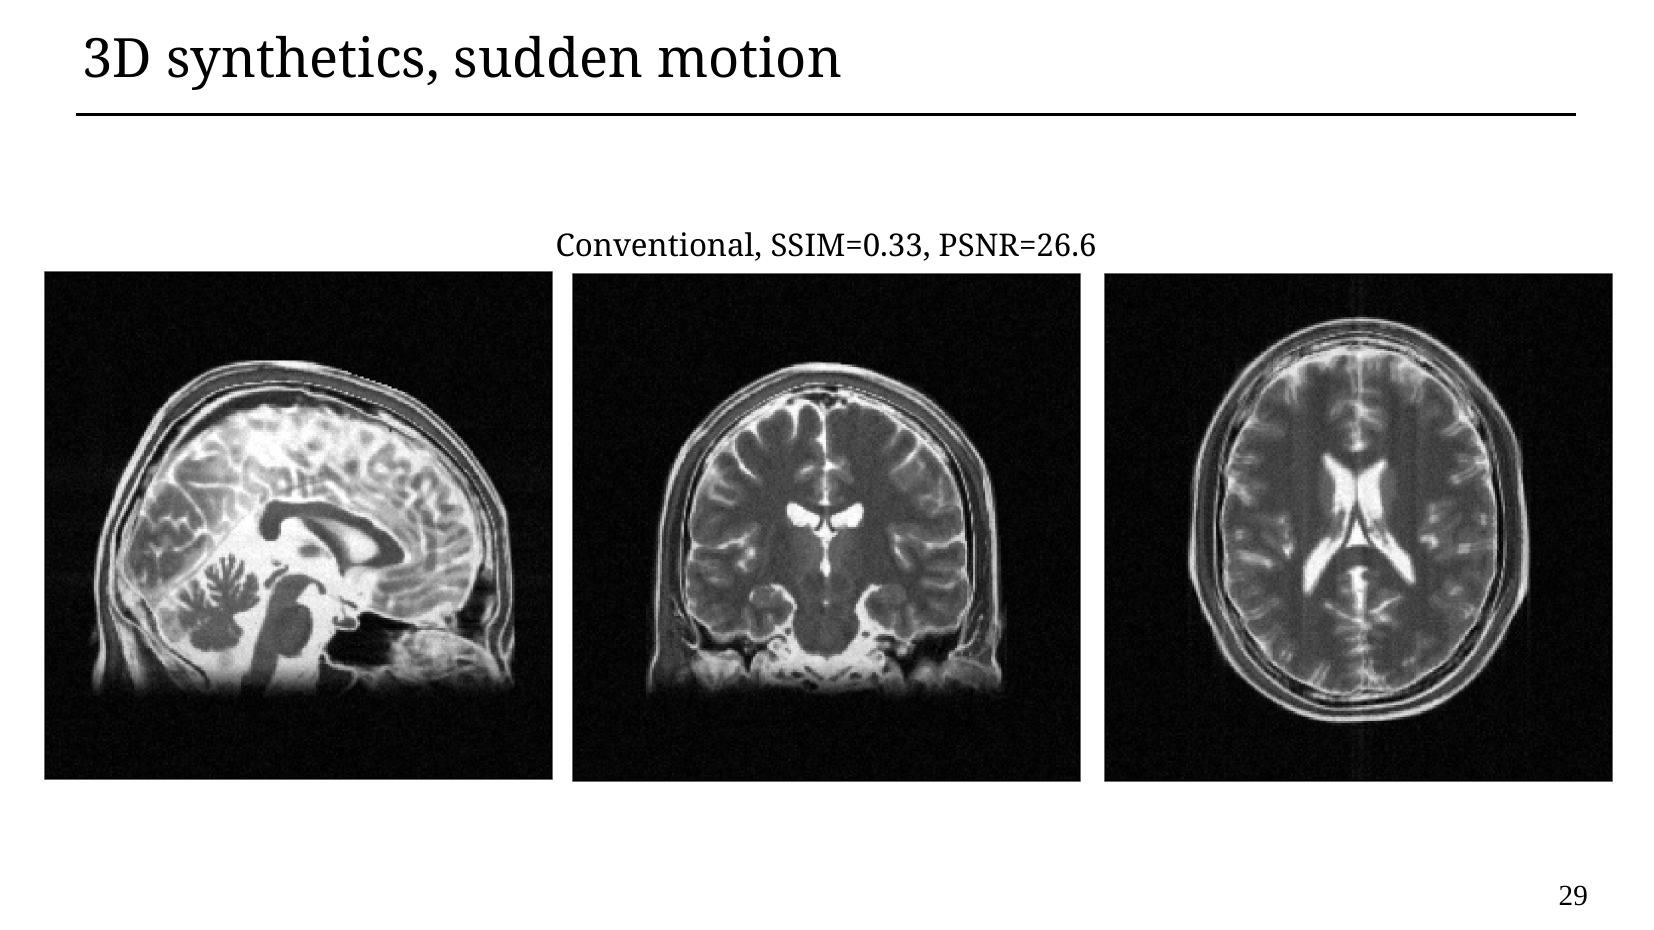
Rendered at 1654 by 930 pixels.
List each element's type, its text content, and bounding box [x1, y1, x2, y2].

picture [24, 258, 1625, 801]
title 3D synthetics, sudden motion [82, 7, 1571, 105]
text_box Conventional, SSIM=0.33, PSNR=26.6 [361, 215, 1292, 267]
